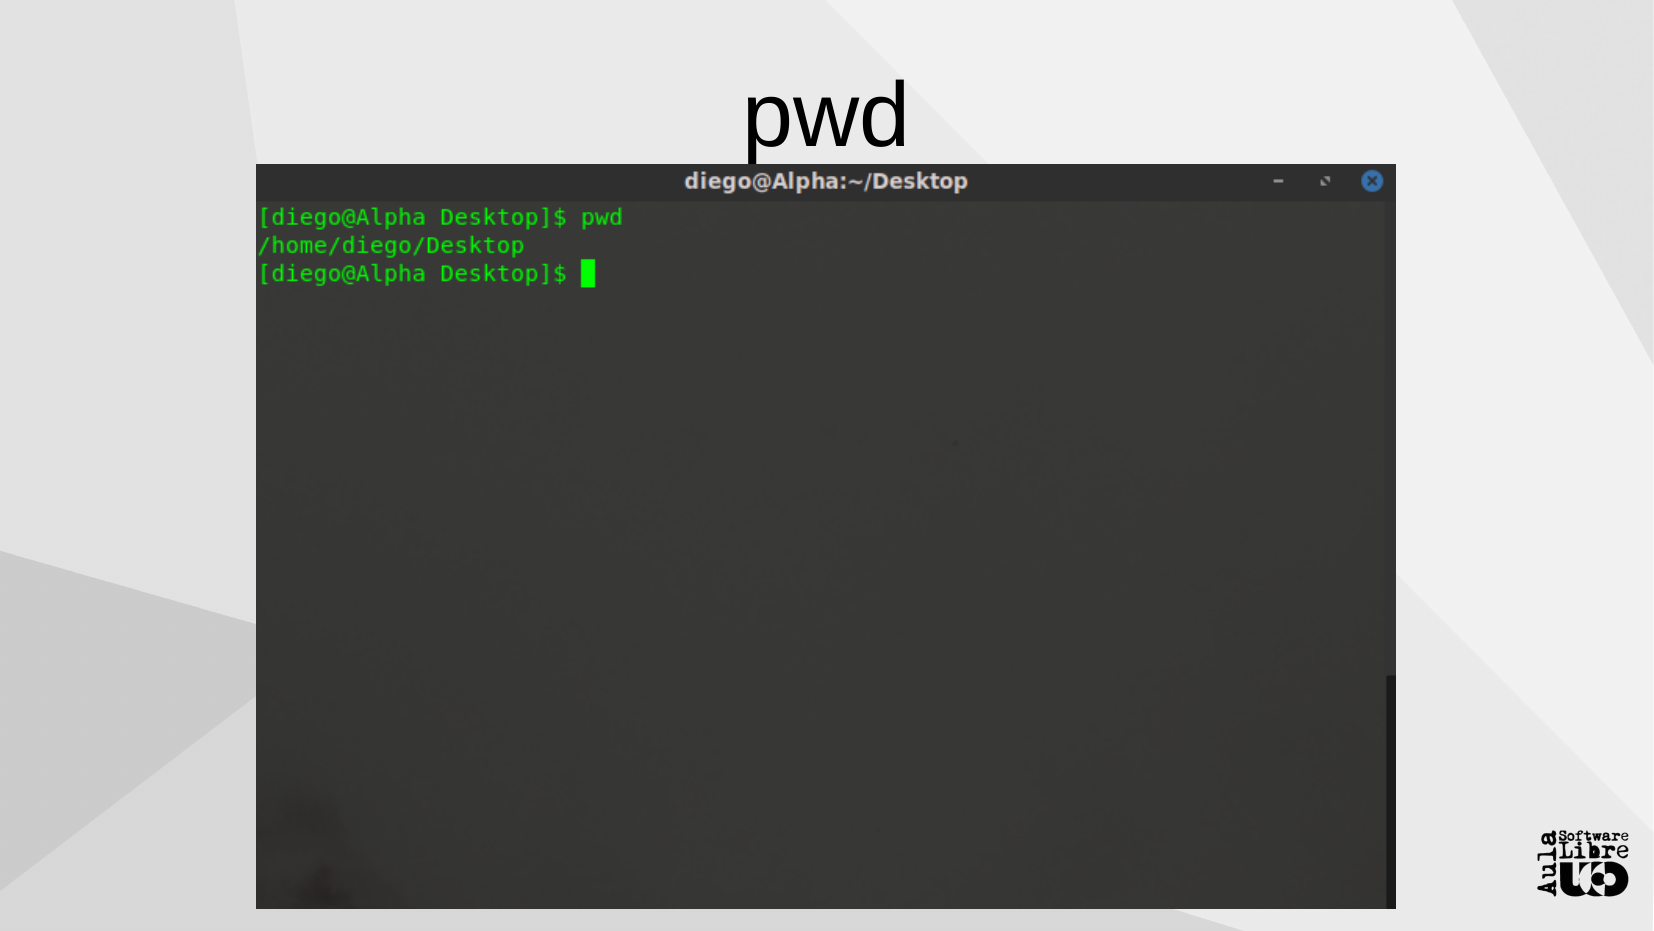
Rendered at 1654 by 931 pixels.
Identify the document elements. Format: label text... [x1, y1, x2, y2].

picture [0, 0, 1654, 931]
title pwd [82, 37, 1571, 193]
